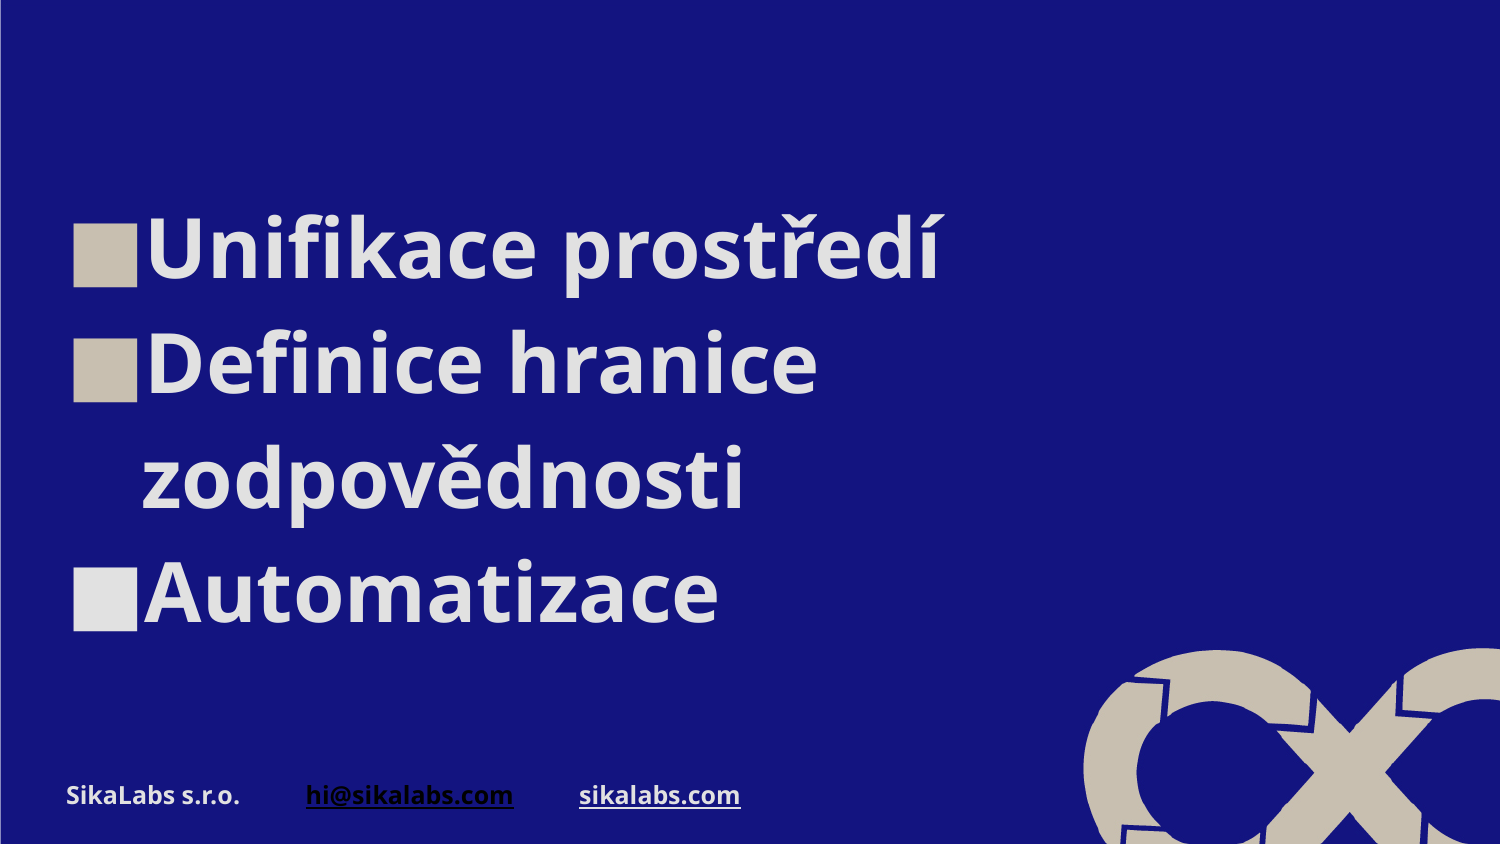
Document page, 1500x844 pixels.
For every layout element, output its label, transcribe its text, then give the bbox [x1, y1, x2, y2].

list Unifikace prostředí Definice hranice zodpovědnosti Automatizace [51, 127, 1399, 692]
picture [0, 0, 1500, 844]
